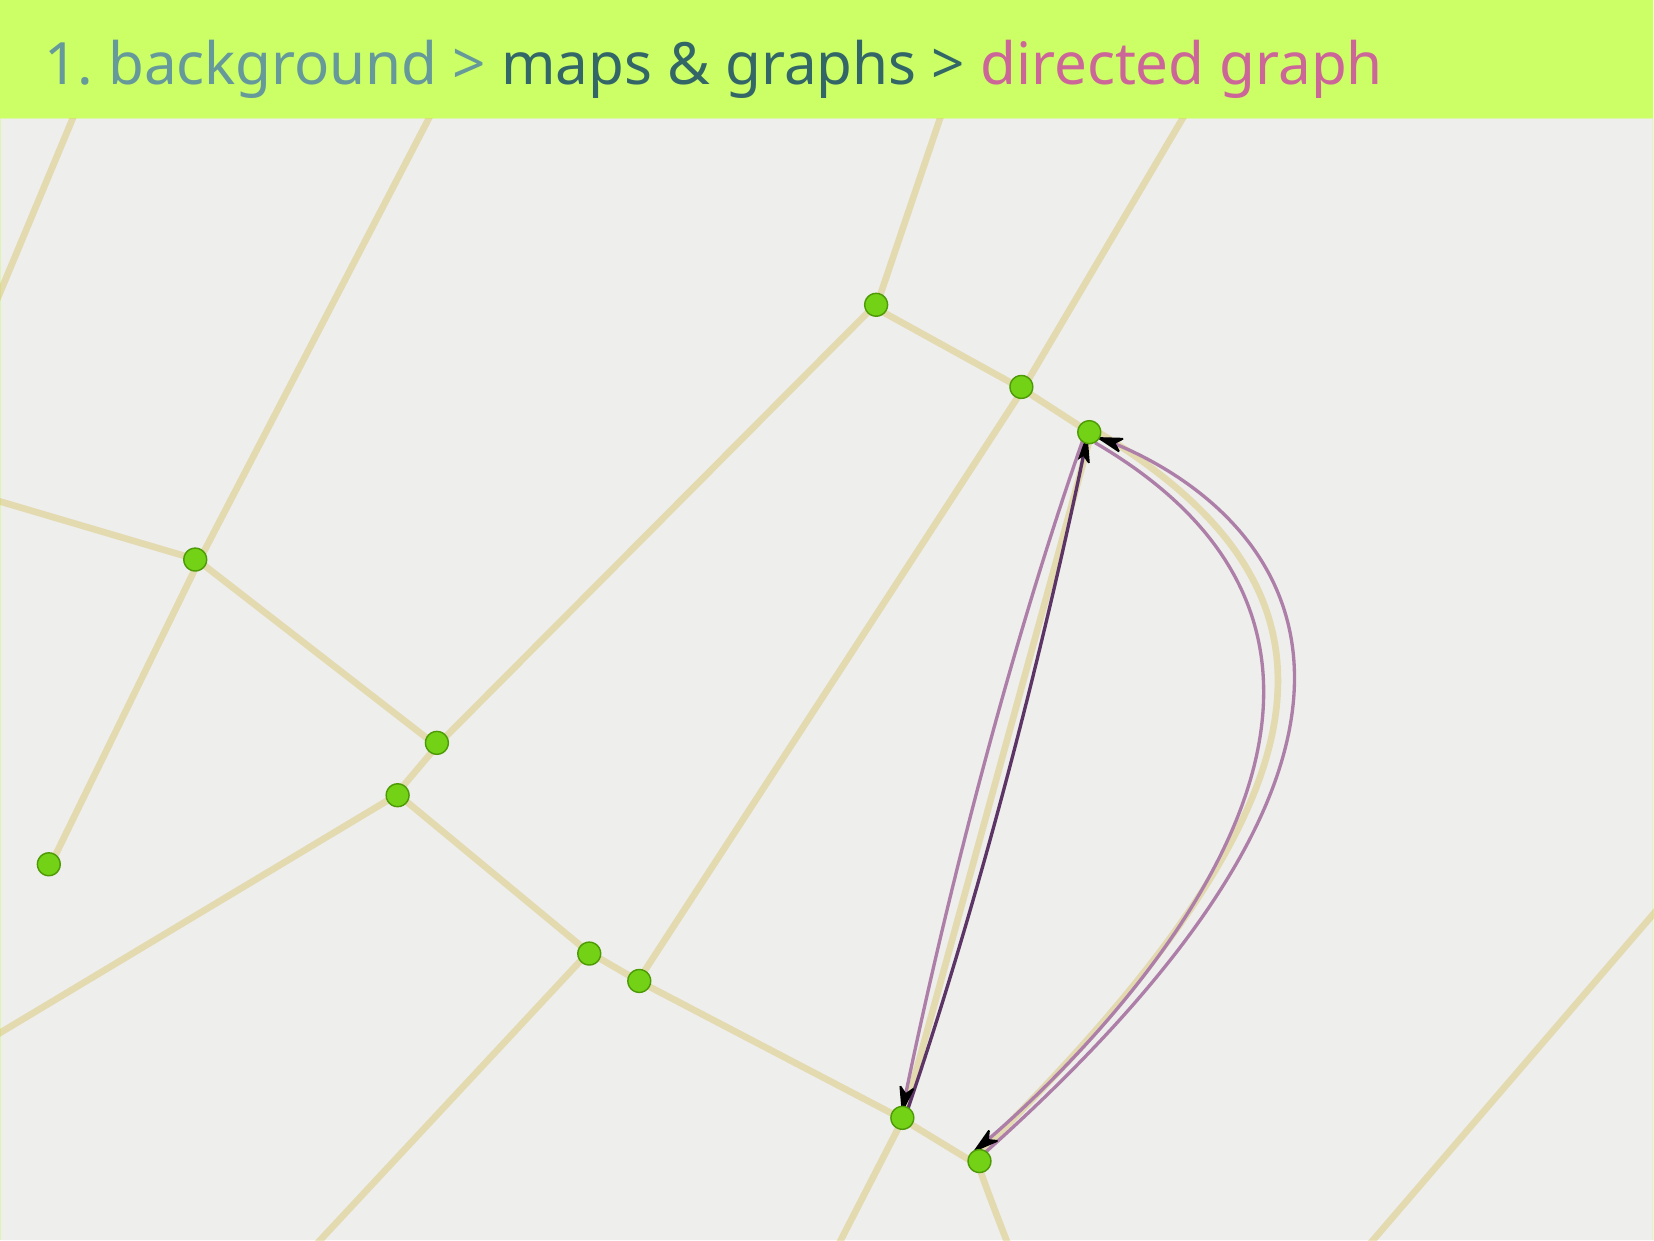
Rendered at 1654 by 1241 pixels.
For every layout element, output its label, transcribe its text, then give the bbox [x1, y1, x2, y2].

text_box 1. background > maps & graphs > directed graph [29, 14, 1242, 118]
picture [0, 118, 1654, 1241]
